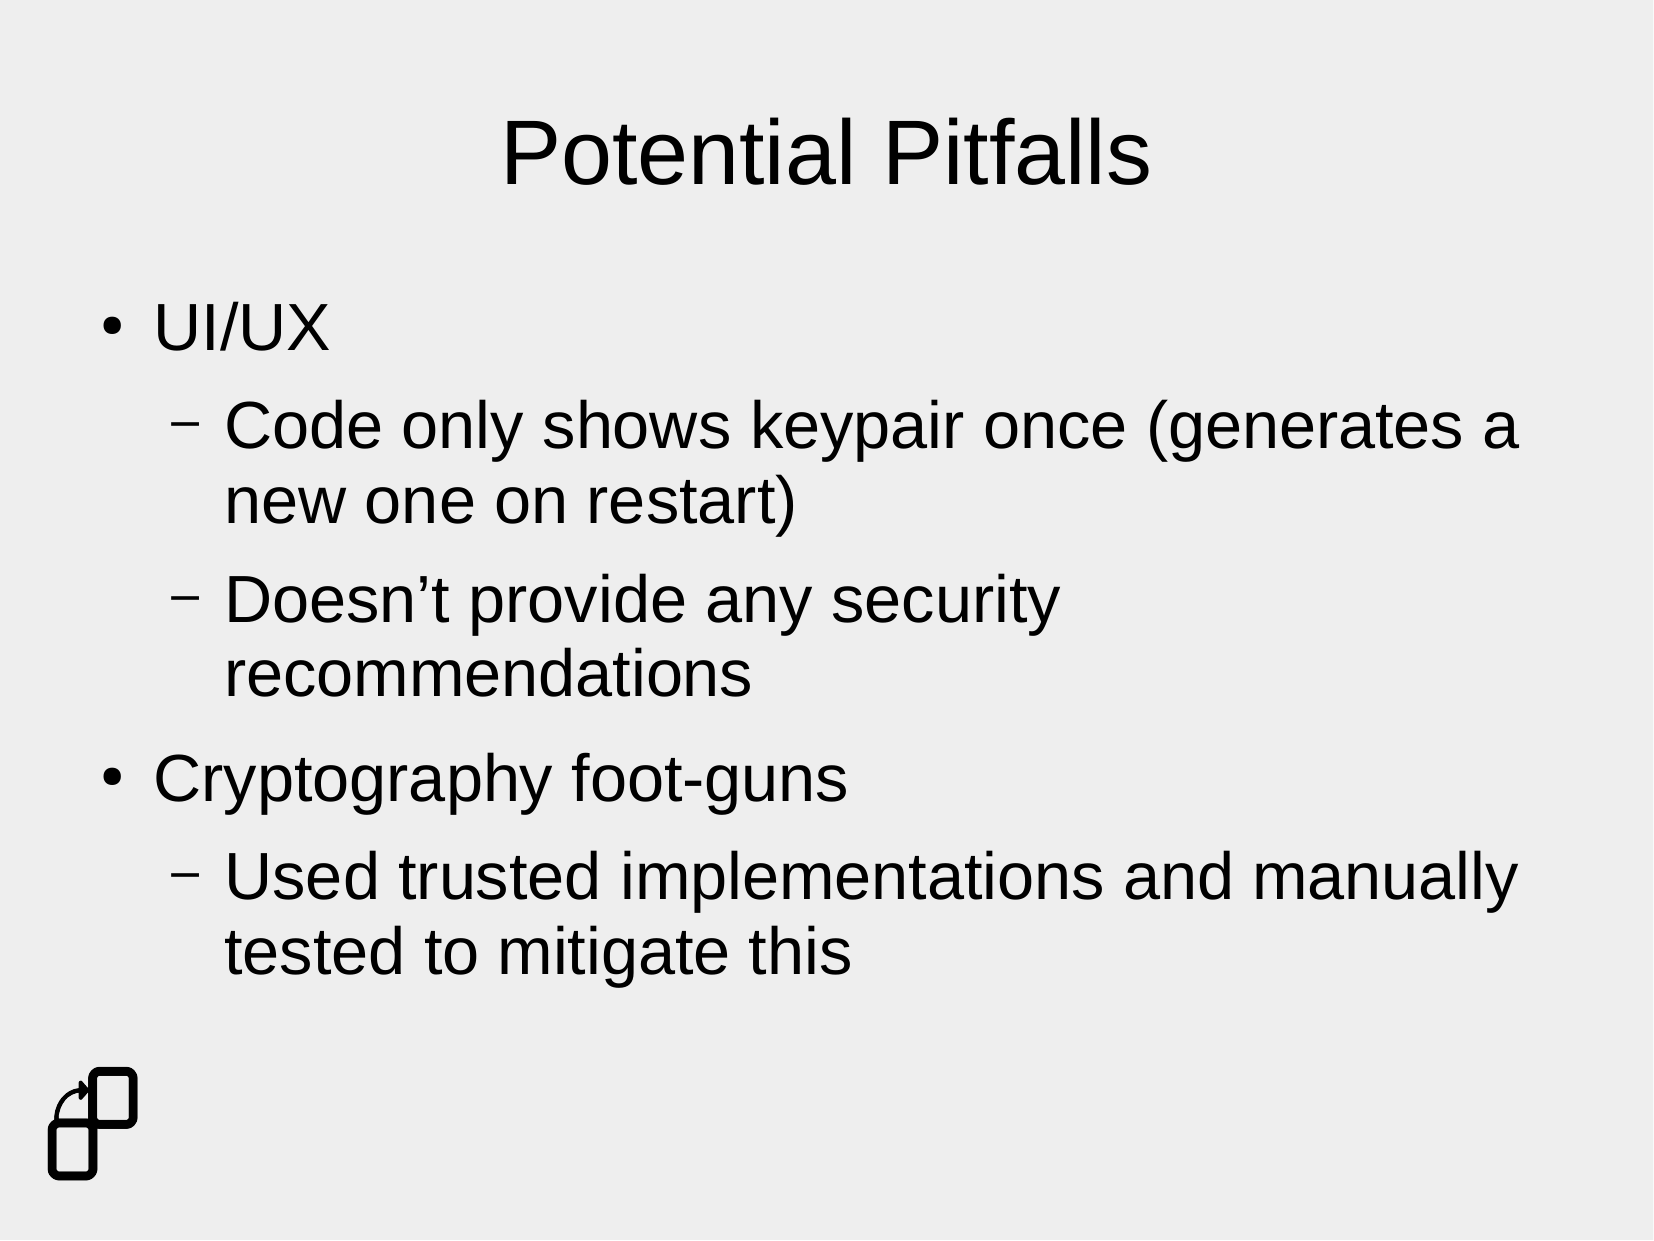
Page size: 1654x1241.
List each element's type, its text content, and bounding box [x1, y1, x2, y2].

list UI/UX Code only shows keypair once (generates a new one on restart) Doesn’t provide any security recommendations Cryptography foot-guns Used trusted implementations and manually tested to mitigate this [82, 290, 1571, 1010]
title Potential Pitfalls [82, 49, 1571, 257]
picture [30, 1062, 153, 1186]
